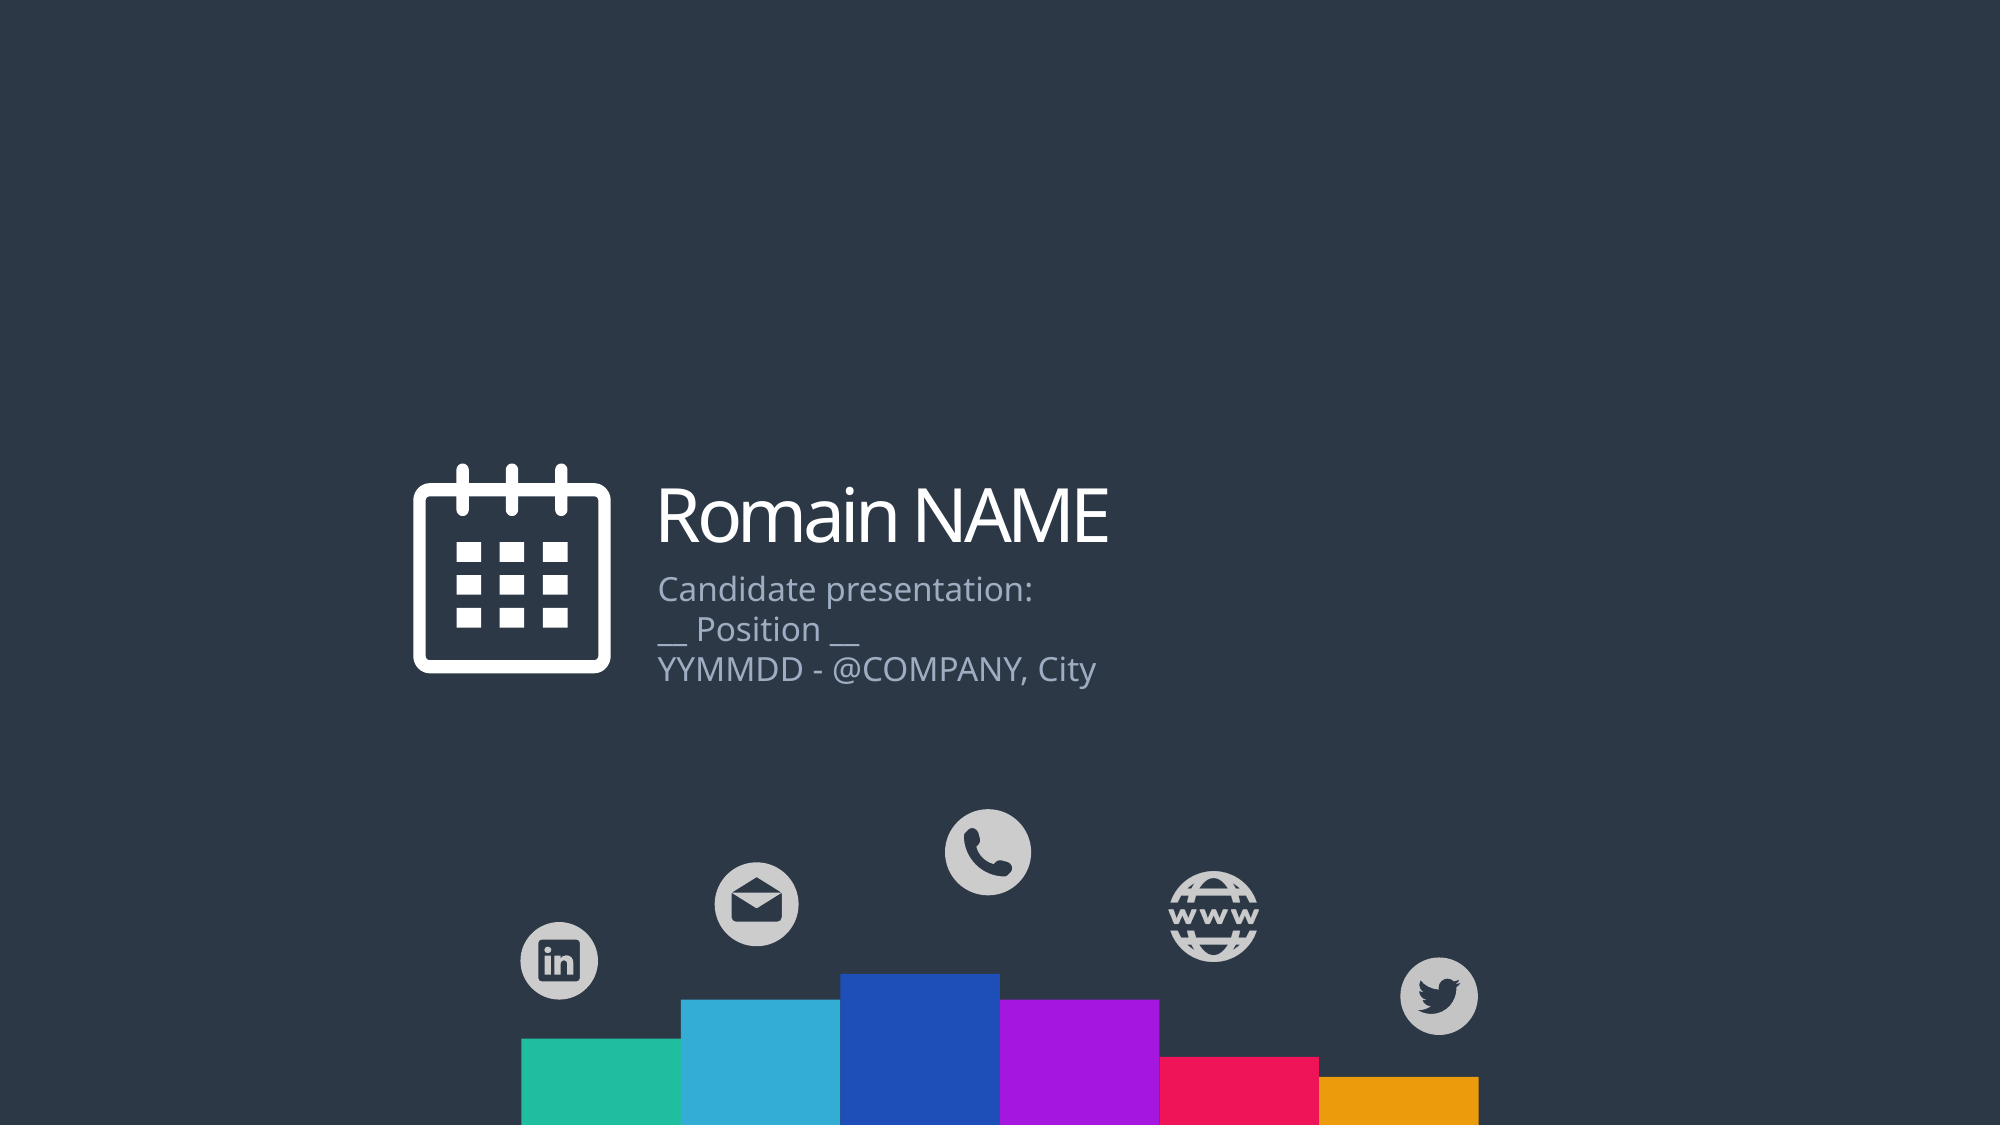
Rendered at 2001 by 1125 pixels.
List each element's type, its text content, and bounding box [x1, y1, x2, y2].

text_box Candidate presentation: __ Position __ YYMMDD - @COMPANY, City [642, 561, 1504, 696]
picture [944, 809, 1032, 896]
text_box [413, 463, 611, 674]
text_box Romain NAME [640, 460, 1692, 566]
picture [1399, 956, 1479, 1036]
picture [519, 921, 599, 1001]
picture [714, 862, 799, 947]
picture [1168, 871, 1259, 962]
text_box [521, 973, 1479, 1125]
